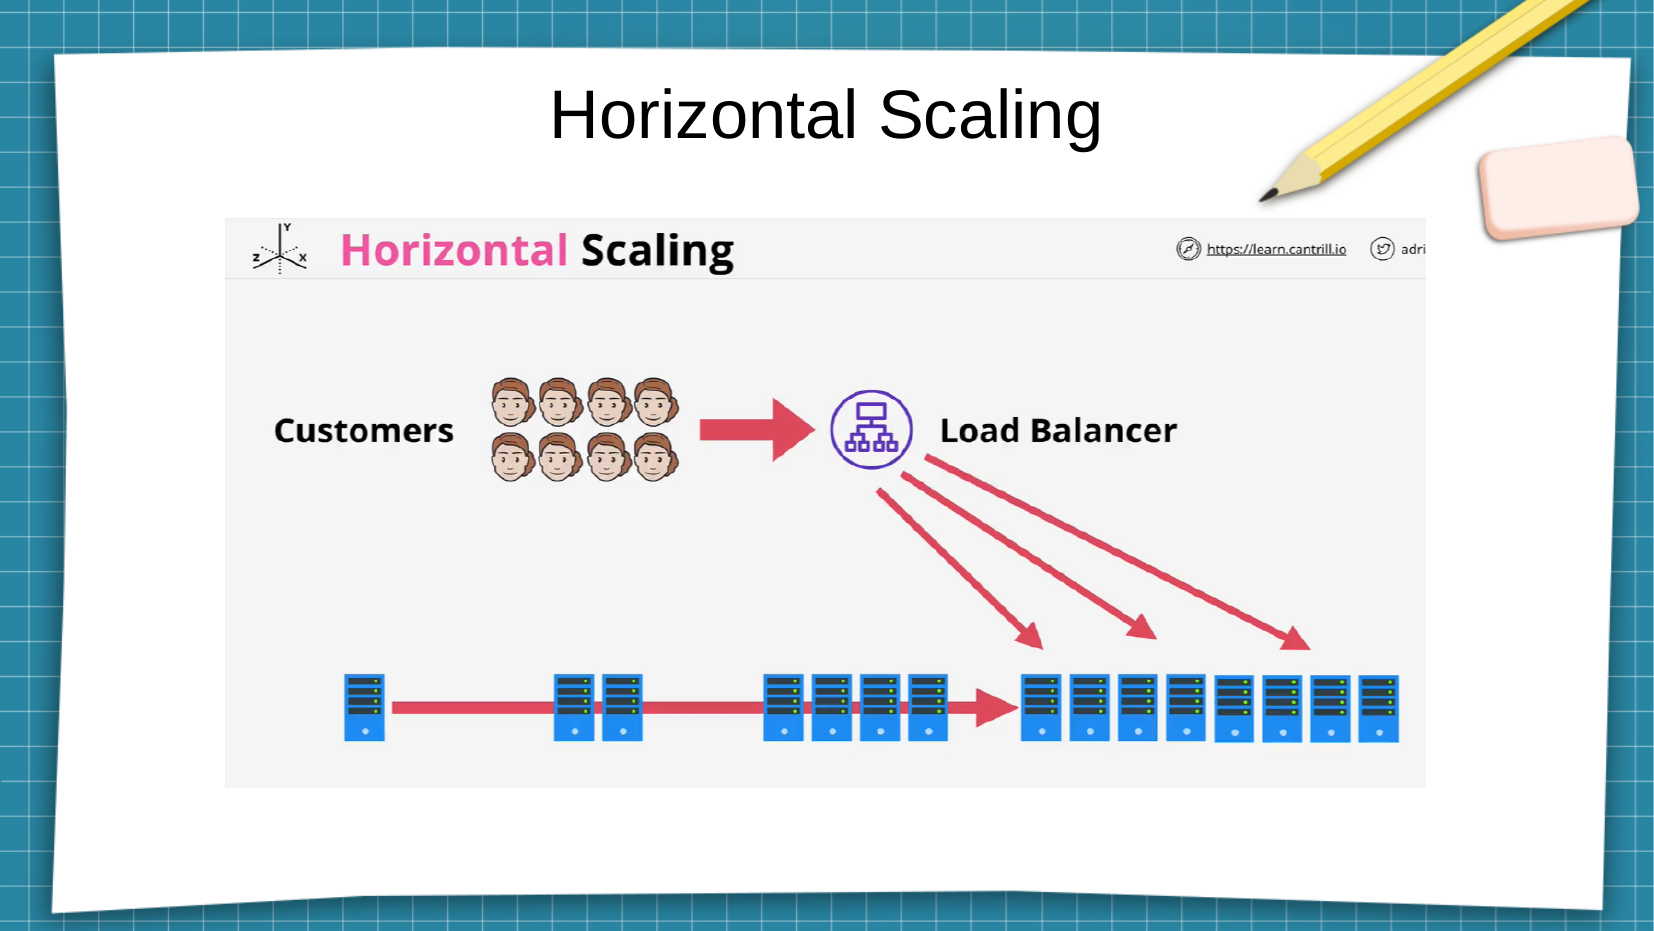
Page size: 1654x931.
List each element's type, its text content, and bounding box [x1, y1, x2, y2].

picture [0, 0, 1654, 931]
title Horizontal Scaling [82, 37, 1571, 193]
